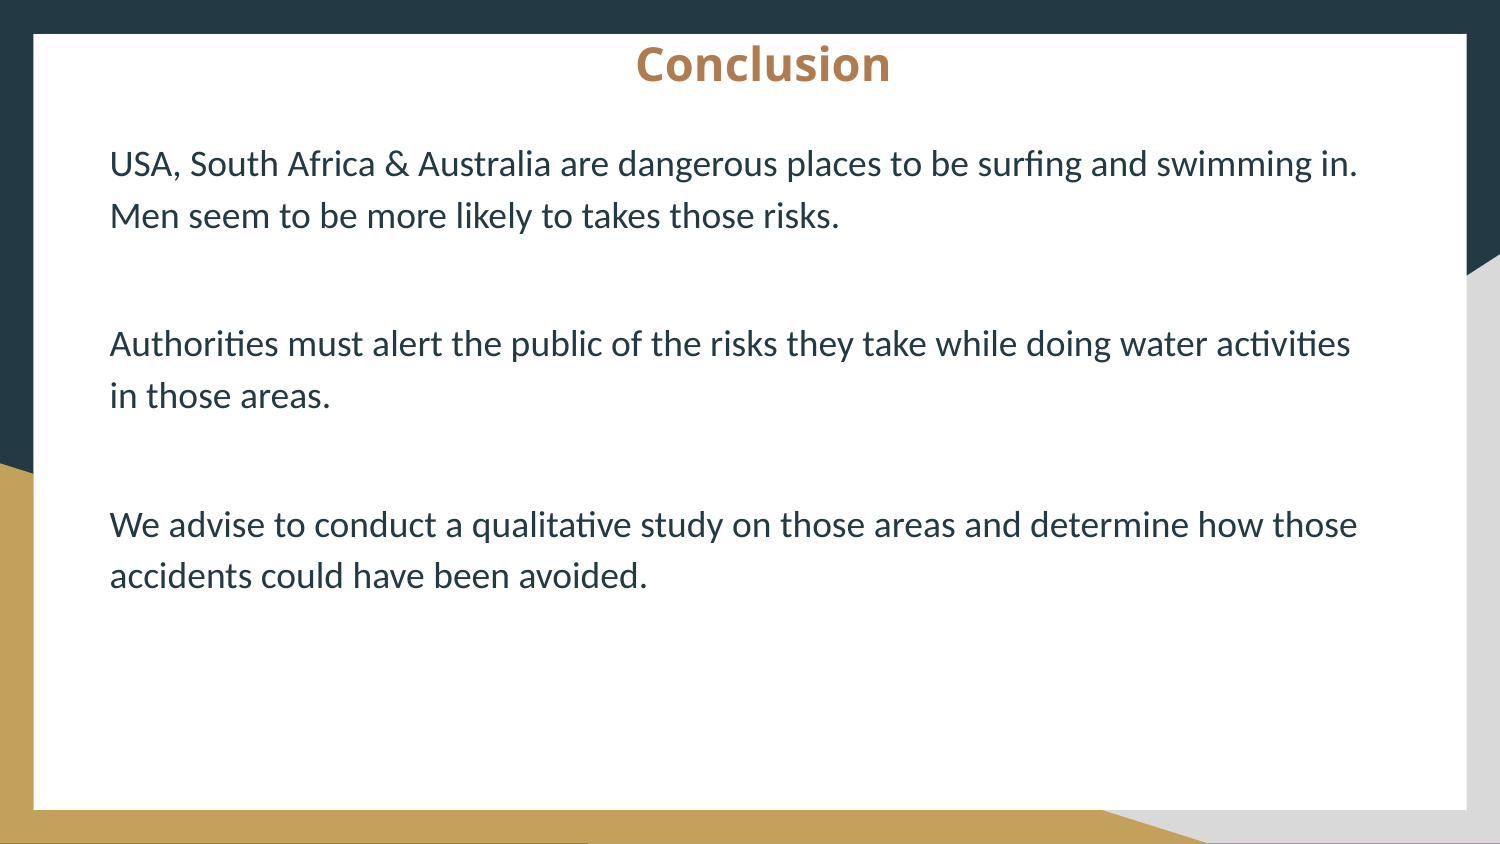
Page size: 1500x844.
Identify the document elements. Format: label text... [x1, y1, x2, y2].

title Conclusion [462, 19, 1065, 114]
text_box USA, South Africa & Australia are dangerous places to be surfing and swimming in. Men seem to be more likely to takes those risks. Authorities must alert the public of the risks they take while doing water activities in those areas. We advise to conduct a qualitative study on those areas and determine how those accidents could have been avoided. [94, 117, 1399, 612]
